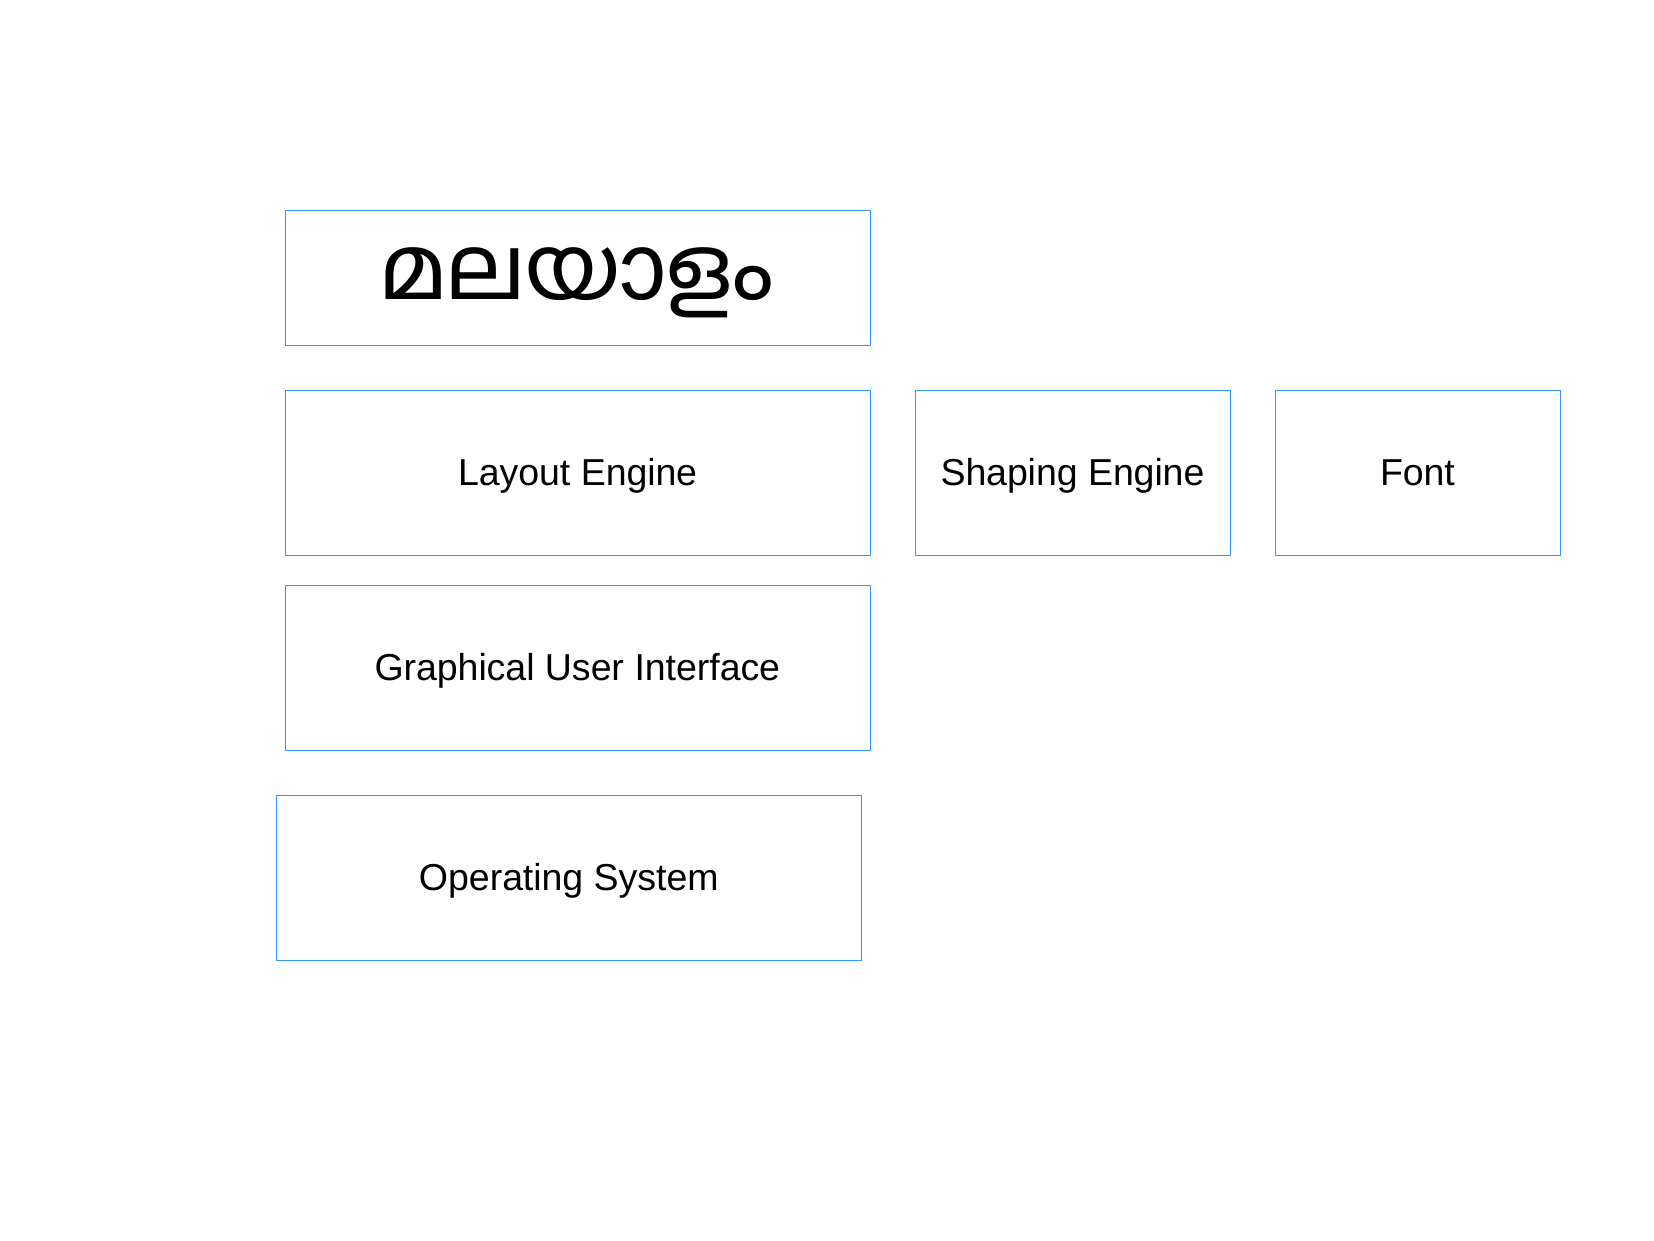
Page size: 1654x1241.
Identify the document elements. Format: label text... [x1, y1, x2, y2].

text_box Shaping Engine [915, 390, 1231, 556]
text_box Graphical User Interface [285, 585, 871, 751]
text_box Layout Engine [285, 390, 871, 556]
text_box മലയാളം [285, 210, 871, 346]
text_box Operating System [276, 795, 862, 961]
text_box Font [1275, 390, 1561, 556]
